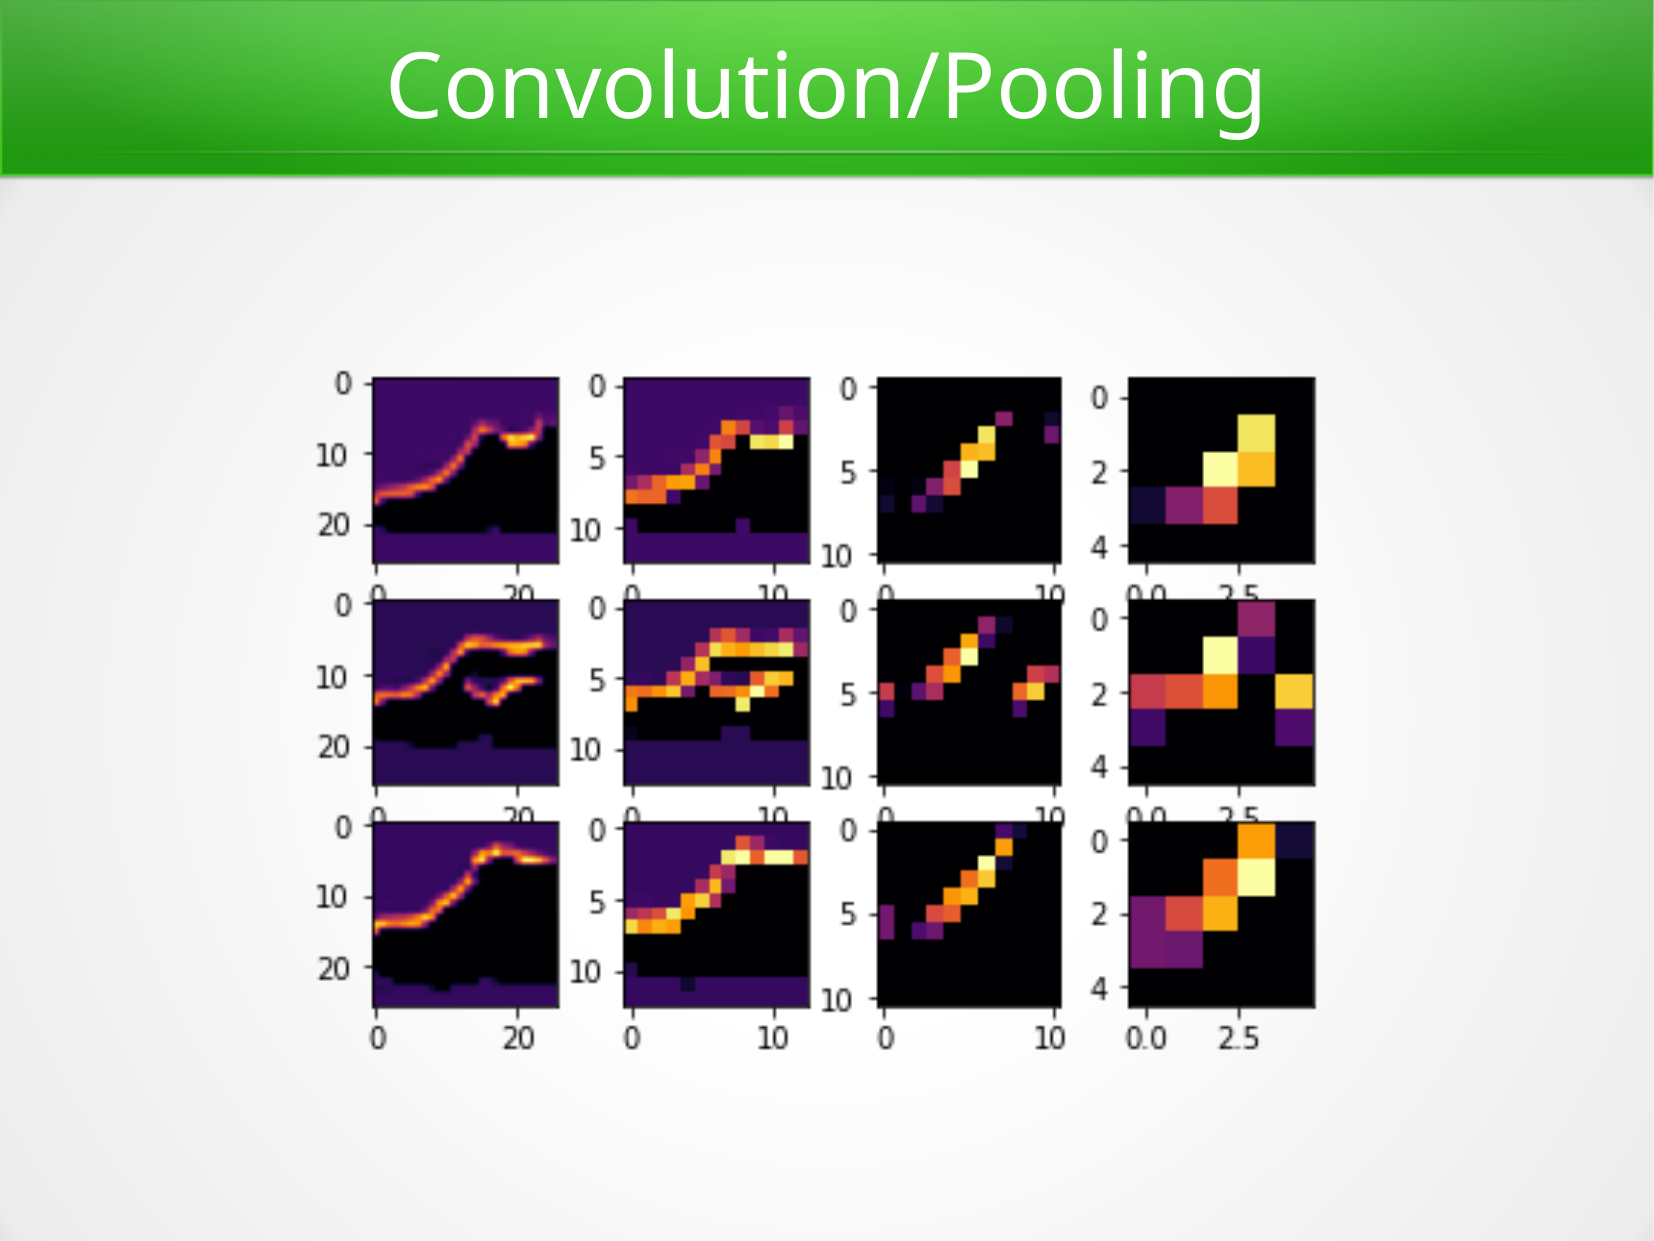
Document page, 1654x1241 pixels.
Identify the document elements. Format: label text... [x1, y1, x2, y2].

title Convolution/Pooling [82, 11, 1571, 154]
picture [0, 0, 1654, 1241]
